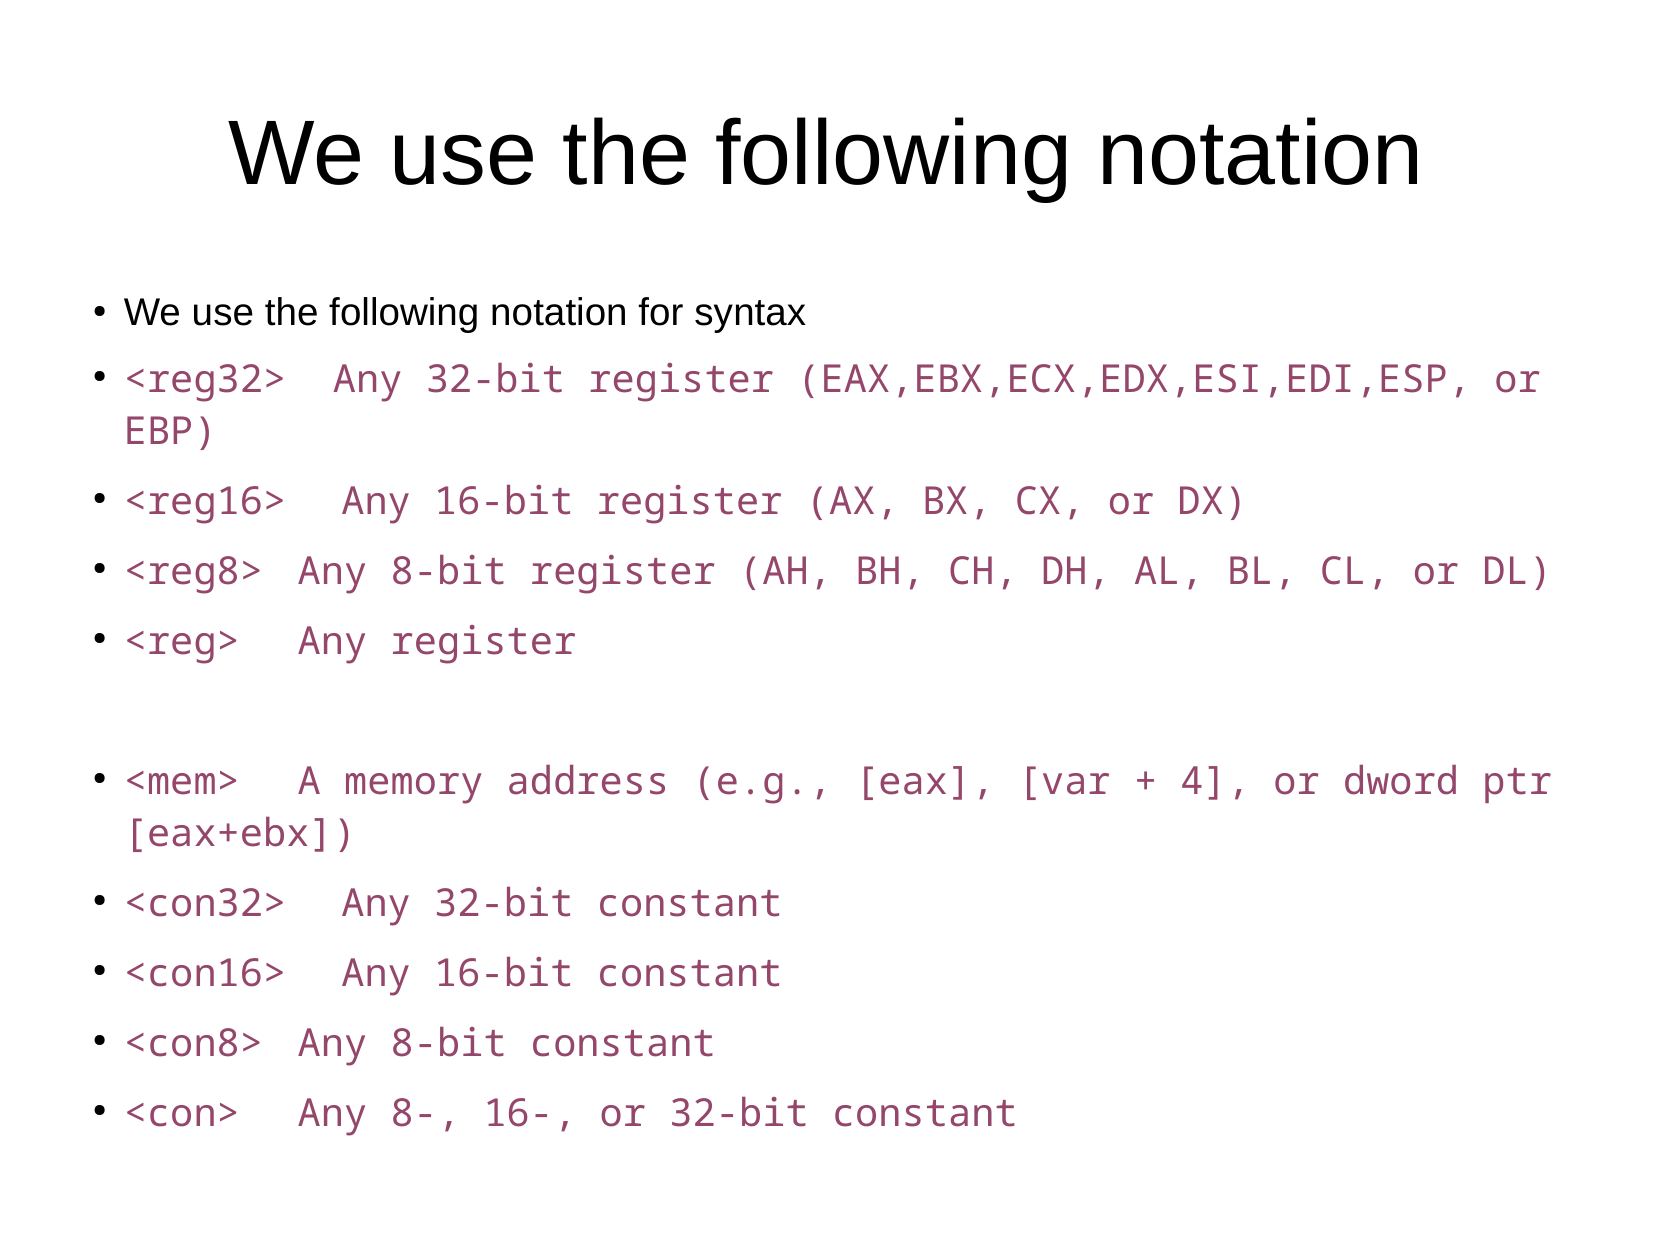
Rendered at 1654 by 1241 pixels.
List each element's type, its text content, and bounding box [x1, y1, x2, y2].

list We use the following notation for syntax <reg32> Any 32-bit register (EAX,EBX,ECX,EDX,ESI,EDI,ESP, or EBP) <reg16> Any 16-bit register (AX, BX, CX, or DX) <reg8> Any 8-bit register (AH, BH, CH, DH, AL, BL, CL, or DL) <reg> Any register <mem> A memory address (e.g., [eax], [var + 4], or dword ptr [eax+ebx]) <con32> Any 32-bit constant <con16> Any 16-bit constant <con8> Any 8-bit constant <con> Any 8-, 16-, or 32-bit constant [82, 290, 1571, 1163]
title We use the following notation [82, 49, 1571, 257]
